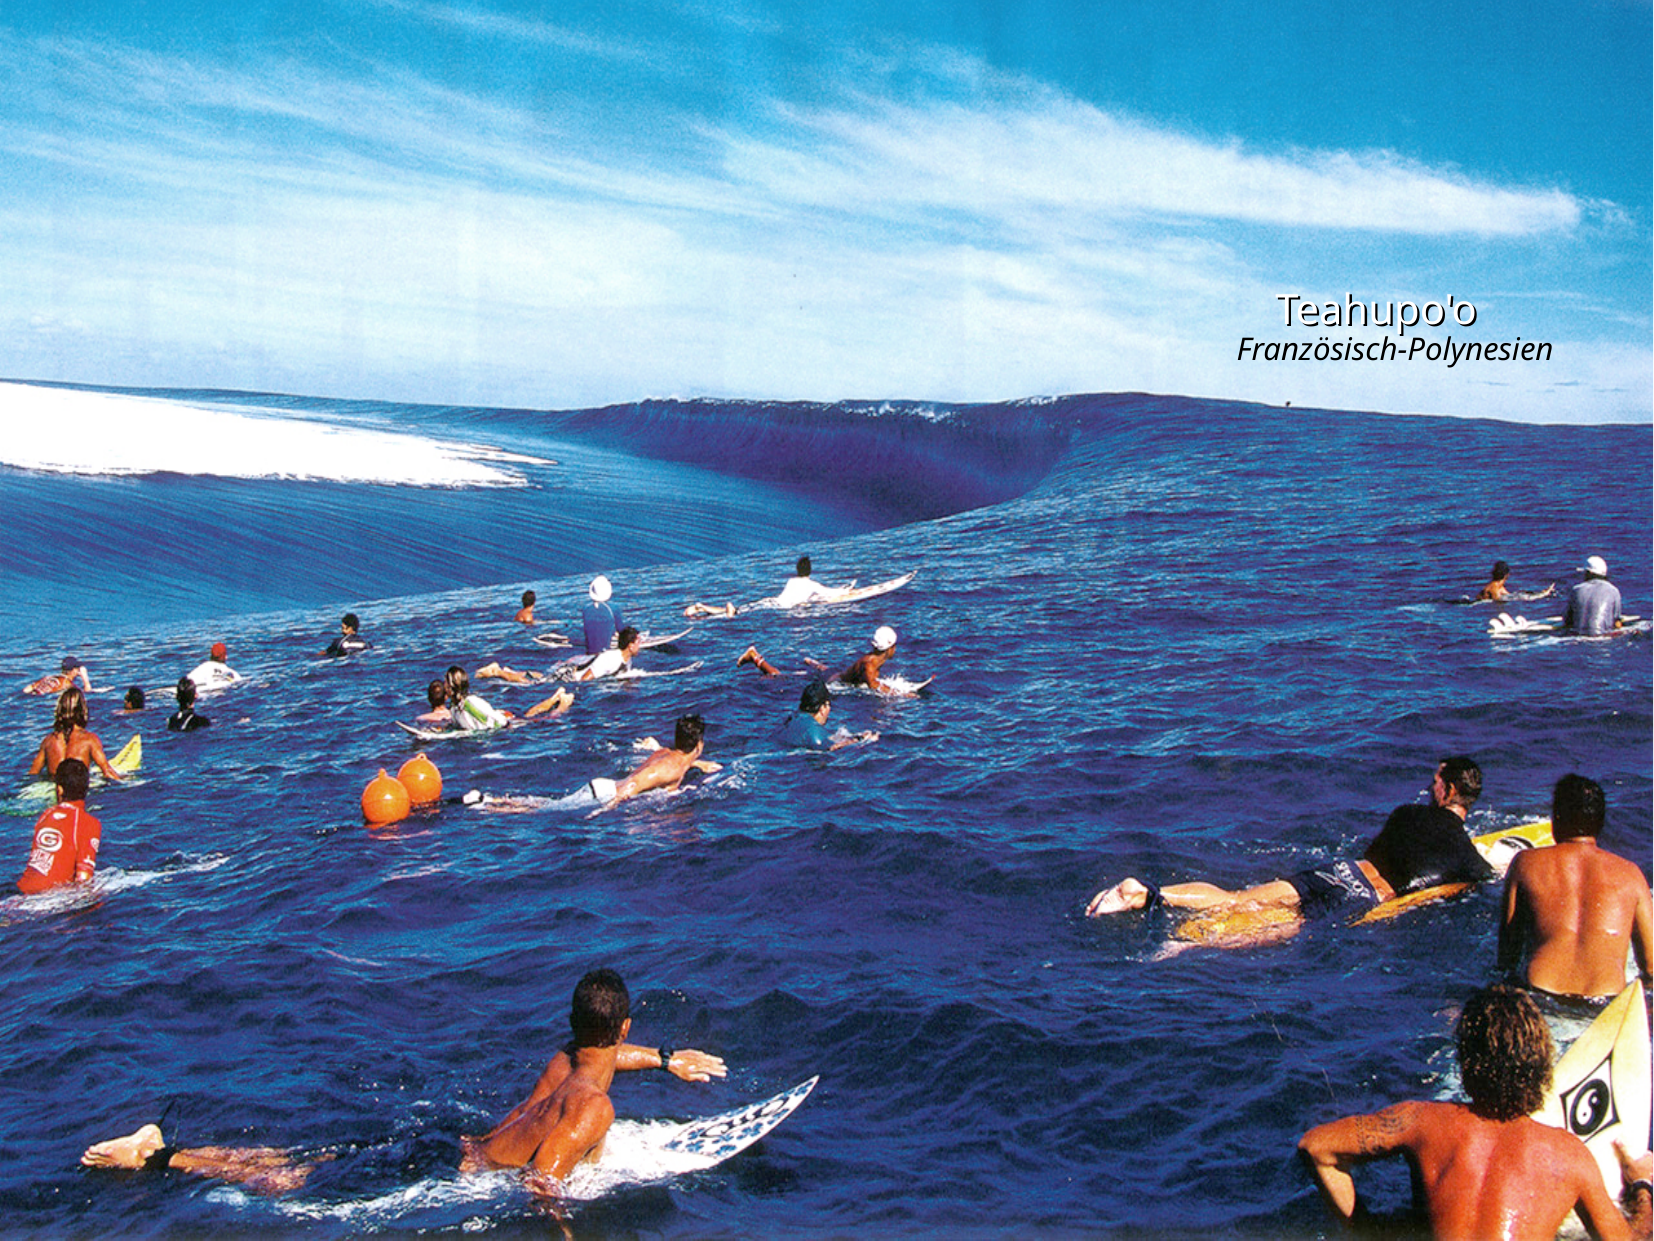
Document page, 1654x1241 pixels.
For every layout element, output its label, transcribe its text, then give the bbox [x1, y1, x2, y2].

text_box Teahupo'o [1260, 272, 1651, 320]
picture [0, 0, 1654, 1241]
text_box Französisch-Polynesien [1221, 320, 1651, 380]
